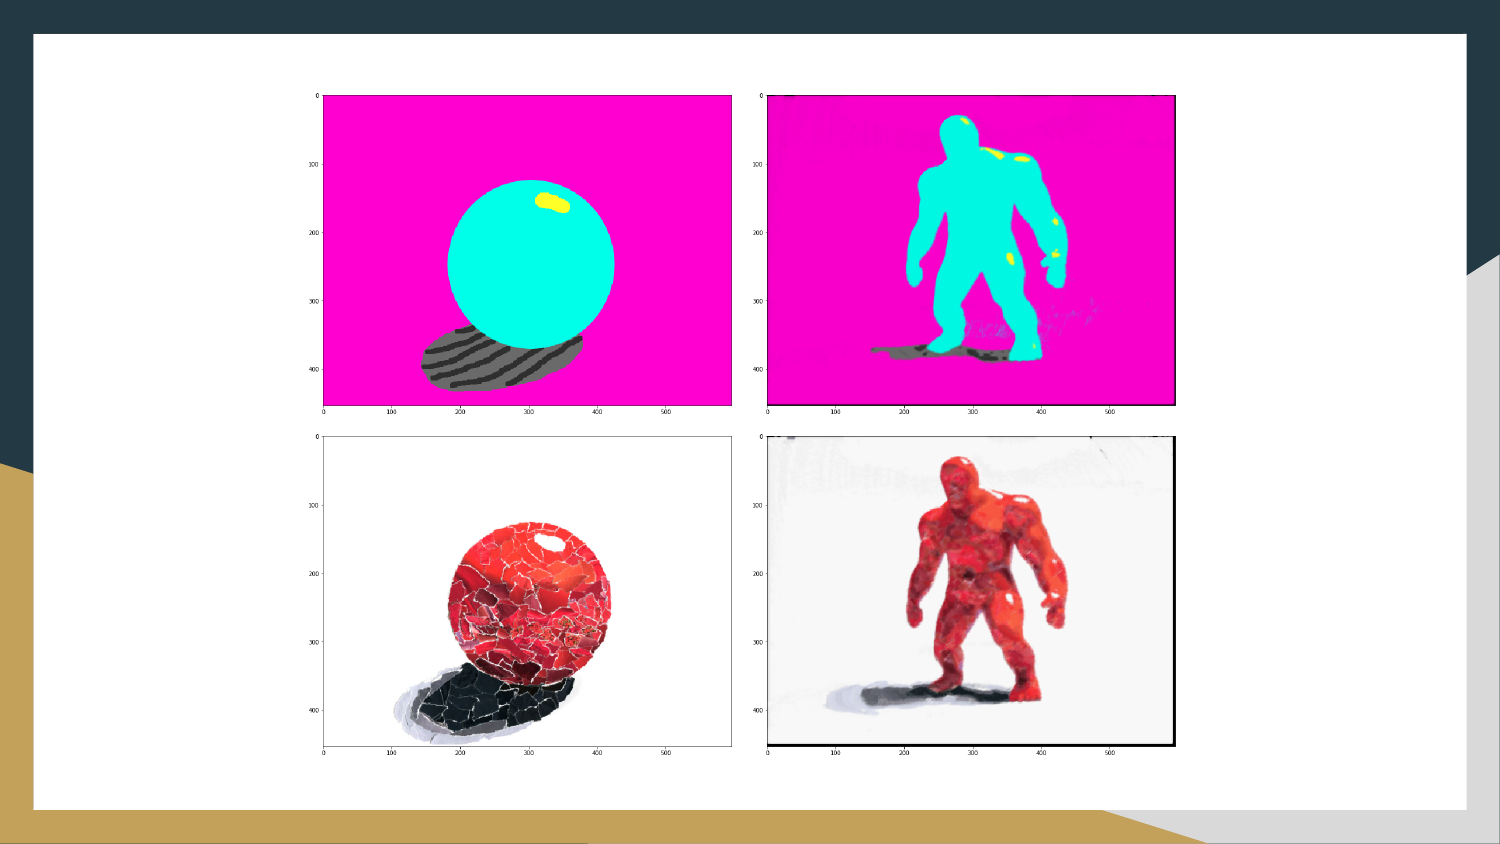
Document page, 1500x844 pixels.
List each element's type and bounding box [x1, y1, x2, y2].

picture [304, 89, 737, 419]
picture [304, 430, 737, 760]
picture [748, 430, 1181, 760]
picture [748, 89, 1181, 419]
